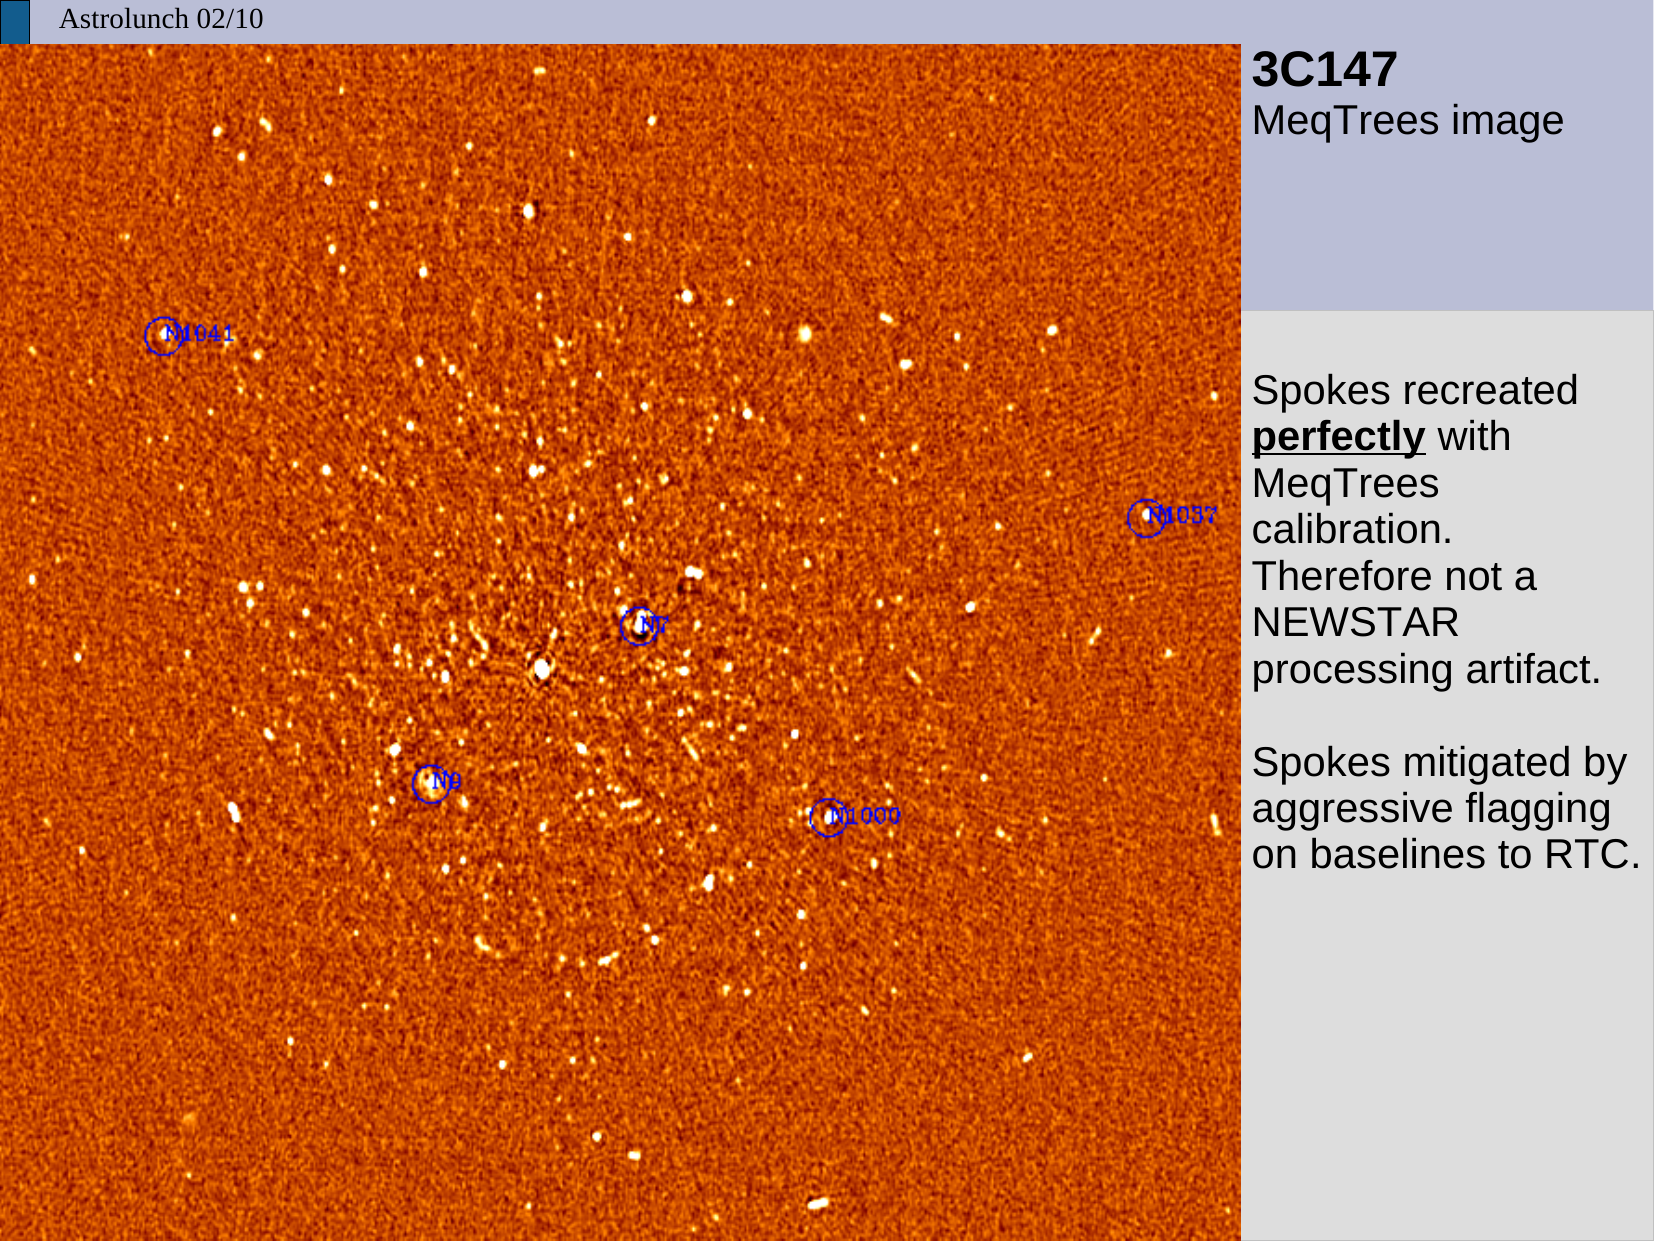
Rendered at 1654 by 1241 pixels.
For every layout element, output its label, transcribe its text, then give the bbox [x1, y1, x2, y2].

picture [0, 44, 1241, 1241]
list 3C147 MeqTrees image Spokes recreated perfectly with MeqTrees calibration. Therefore not a NEWSTAR processing artifact. Spokes mitigated by aggressive flagging on baselines to RTC. [1251, 41, 1645, 1111]
